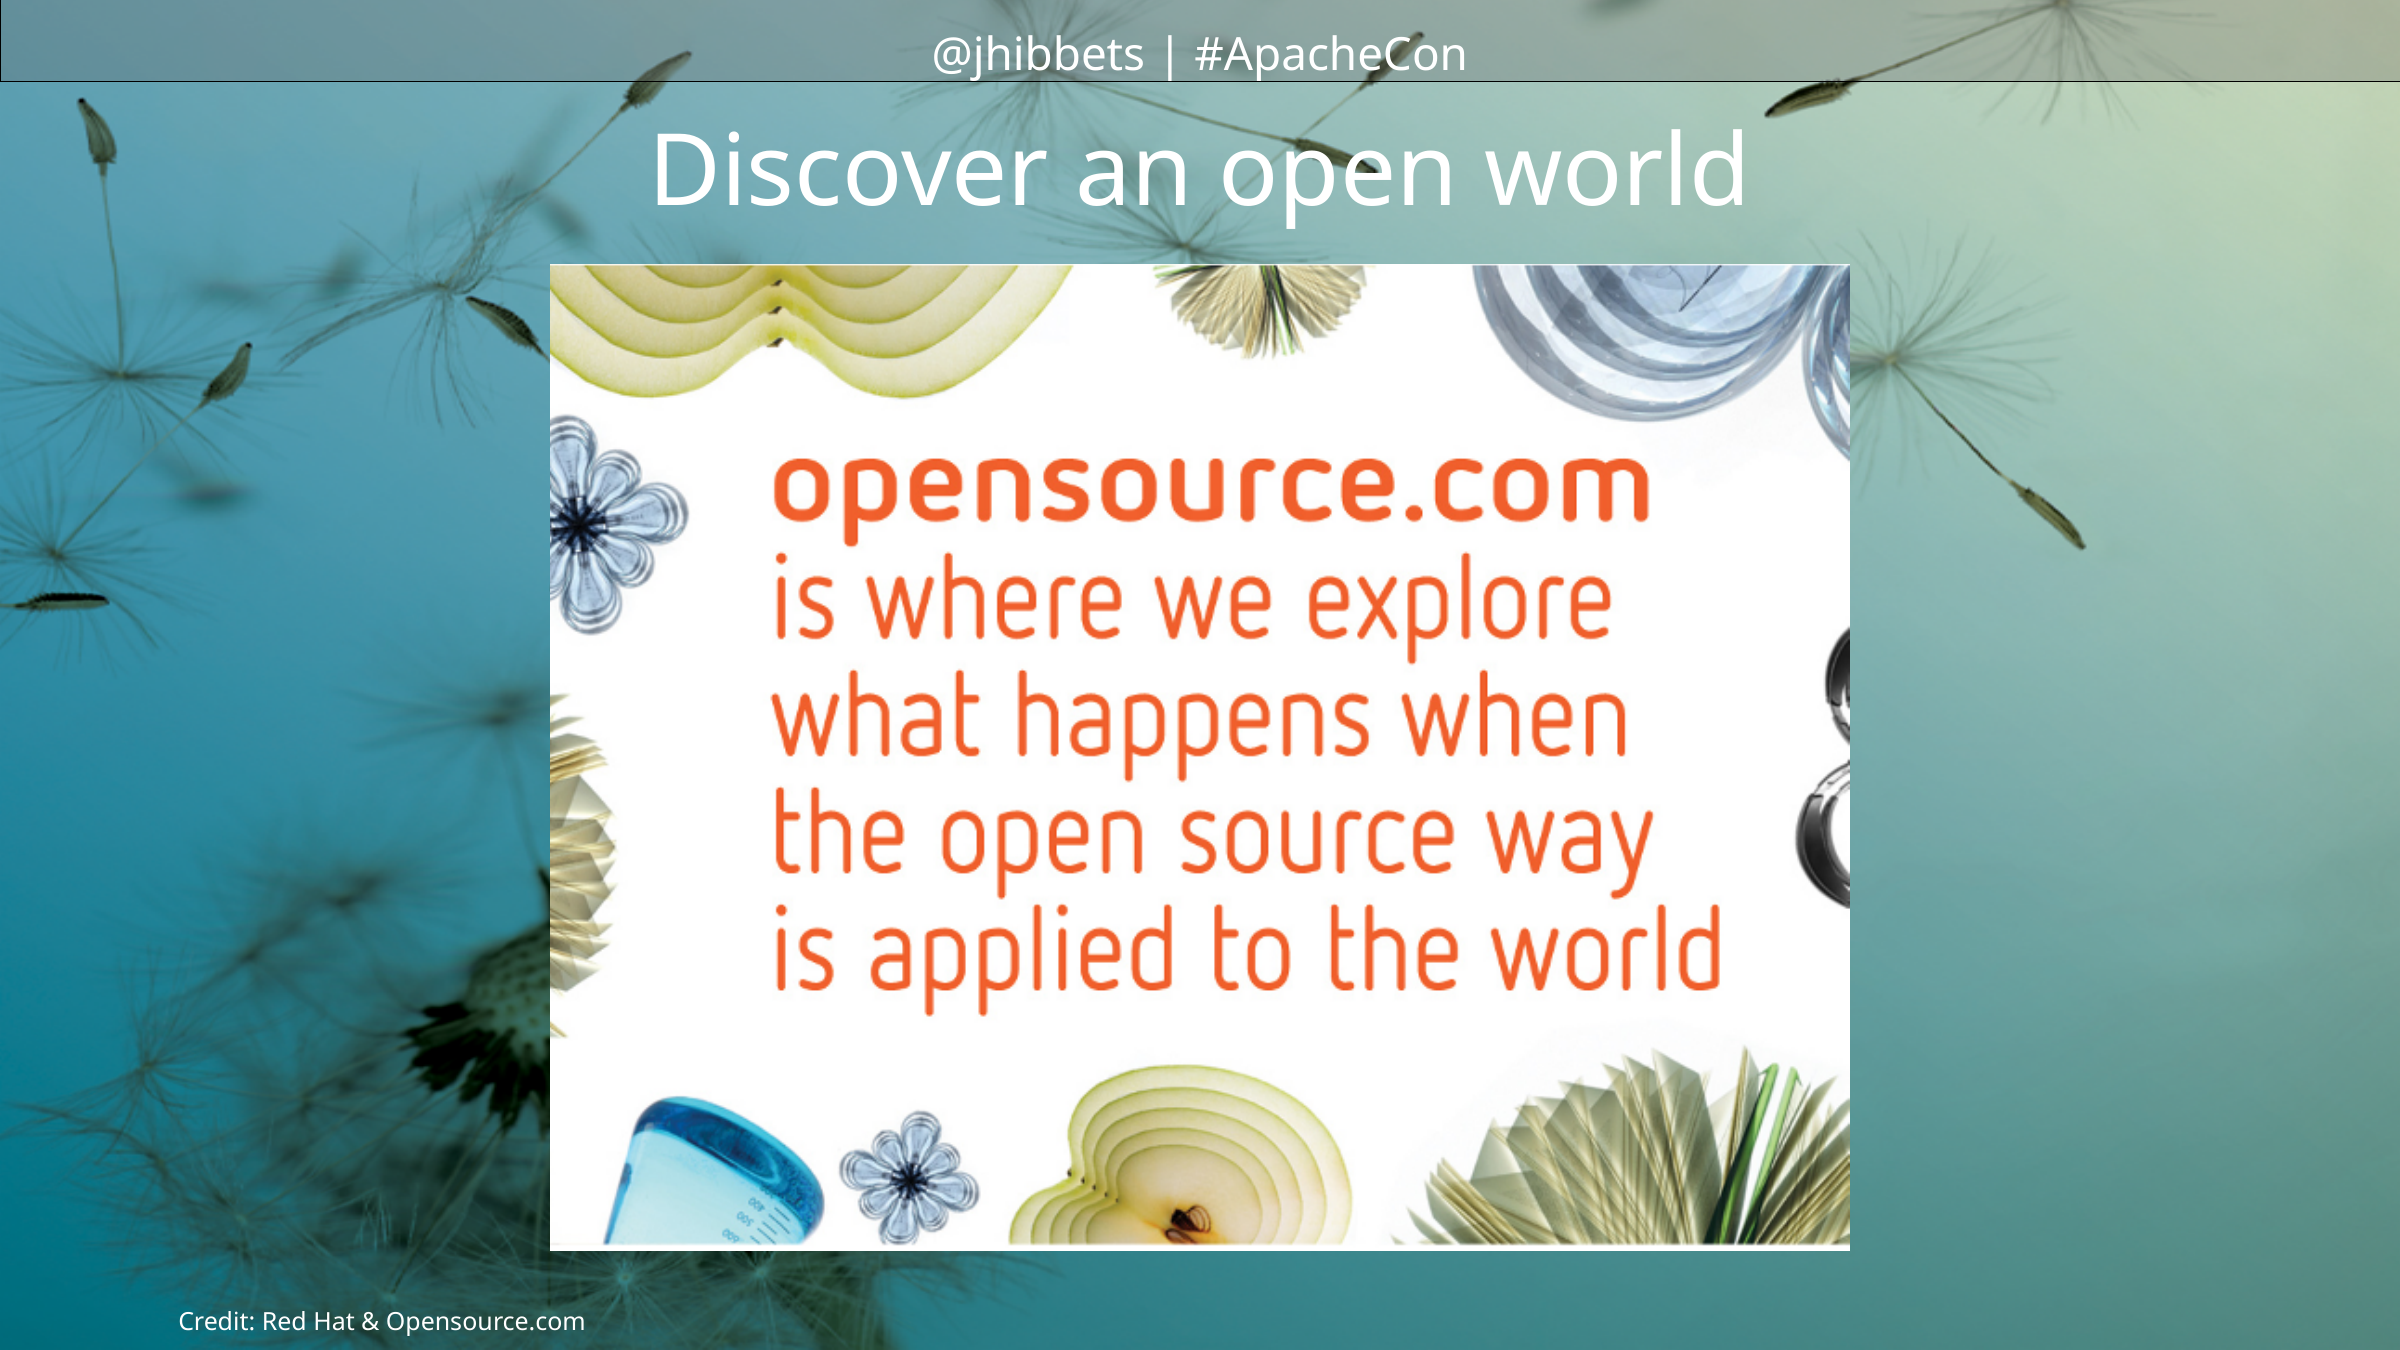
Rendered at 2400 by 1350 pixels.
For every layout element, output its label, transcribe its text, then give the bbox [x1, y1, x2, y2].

picture [0, 82, 2400, 1350]
title Discover an open world [120, 53, 2281, 280]
text_box Credit: Red Hat & Opensource.com [163, 1296, 814, 1343]
